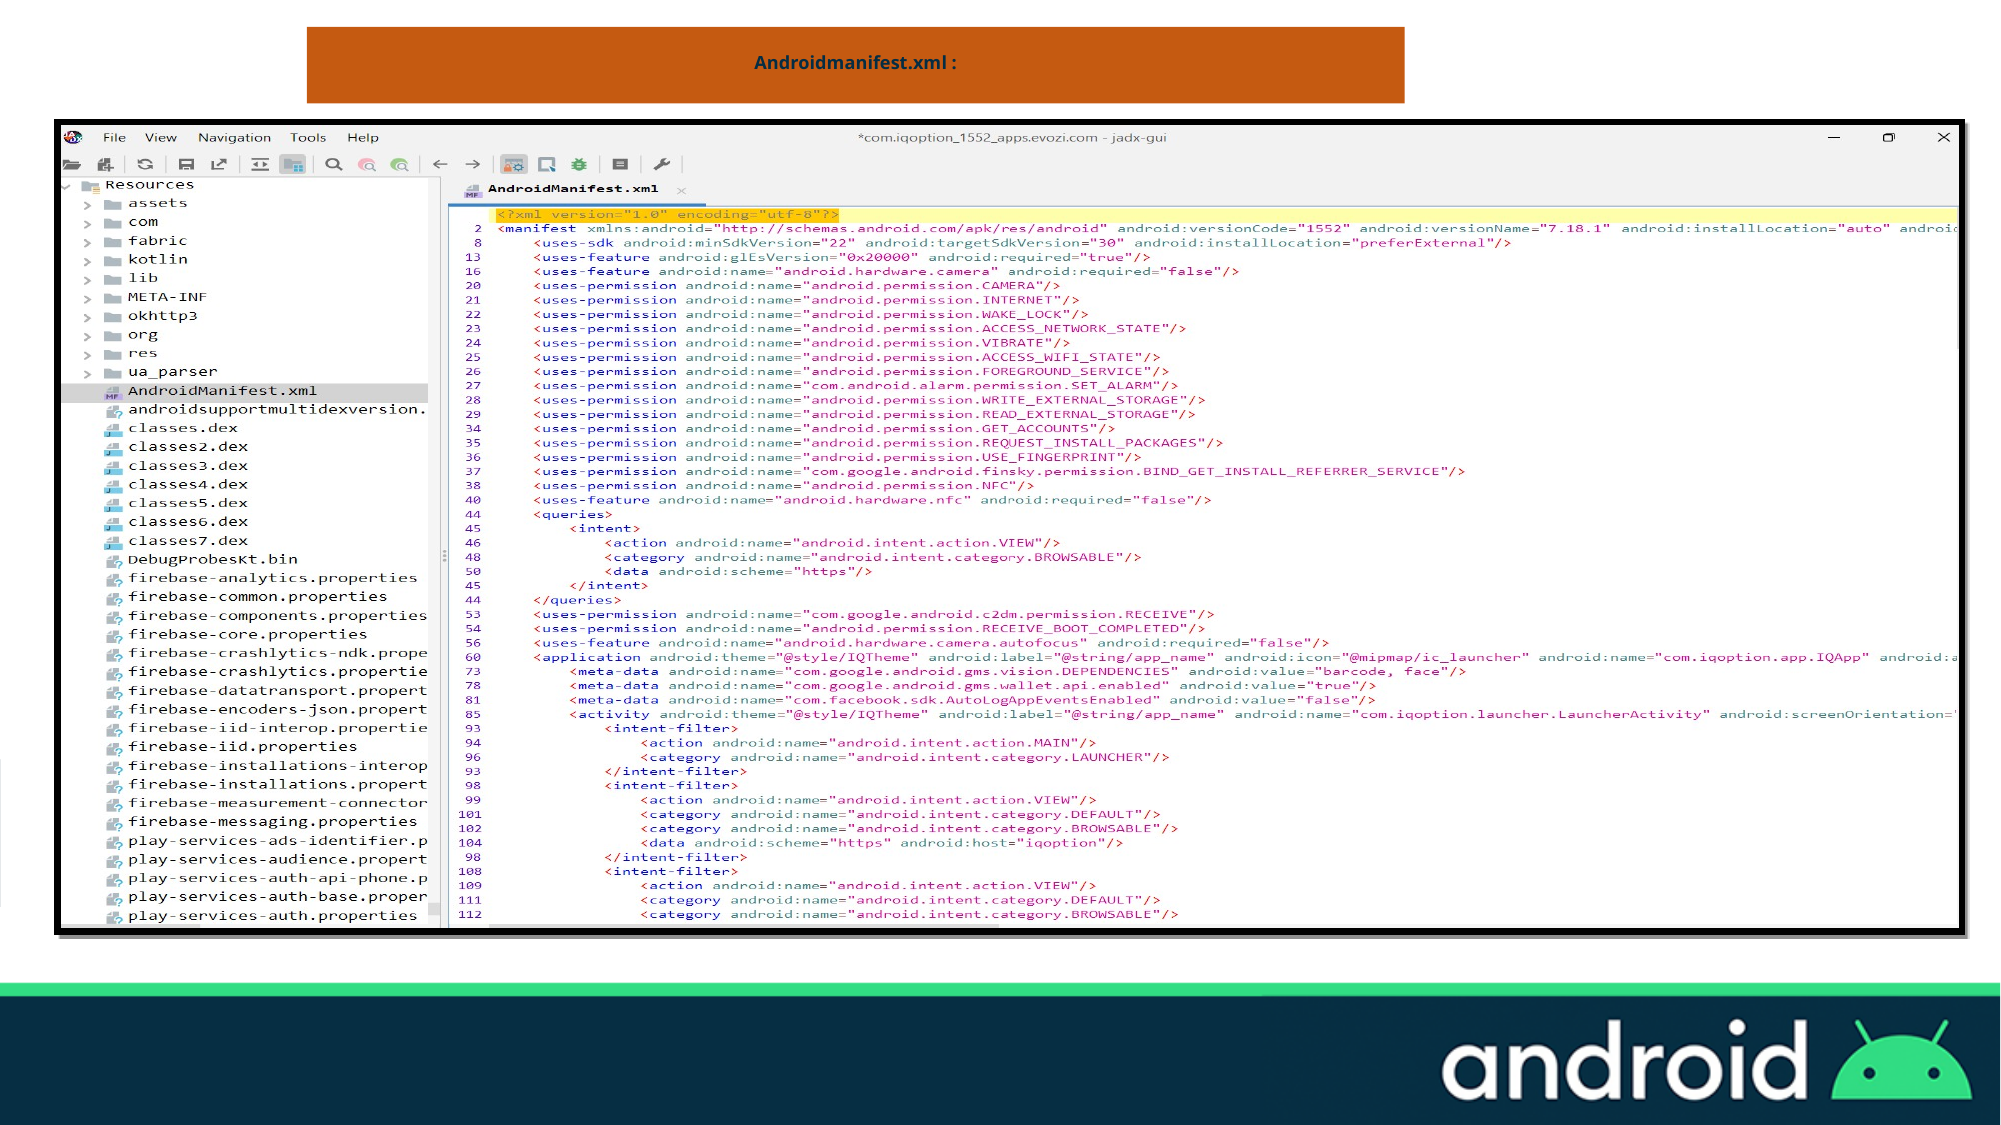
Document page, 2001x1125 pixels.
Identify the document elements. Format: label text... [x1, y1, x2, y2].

picture [60, 124, 1960, 929]
title Androidmanifest.xml : [306, 26, 1405, 104]
